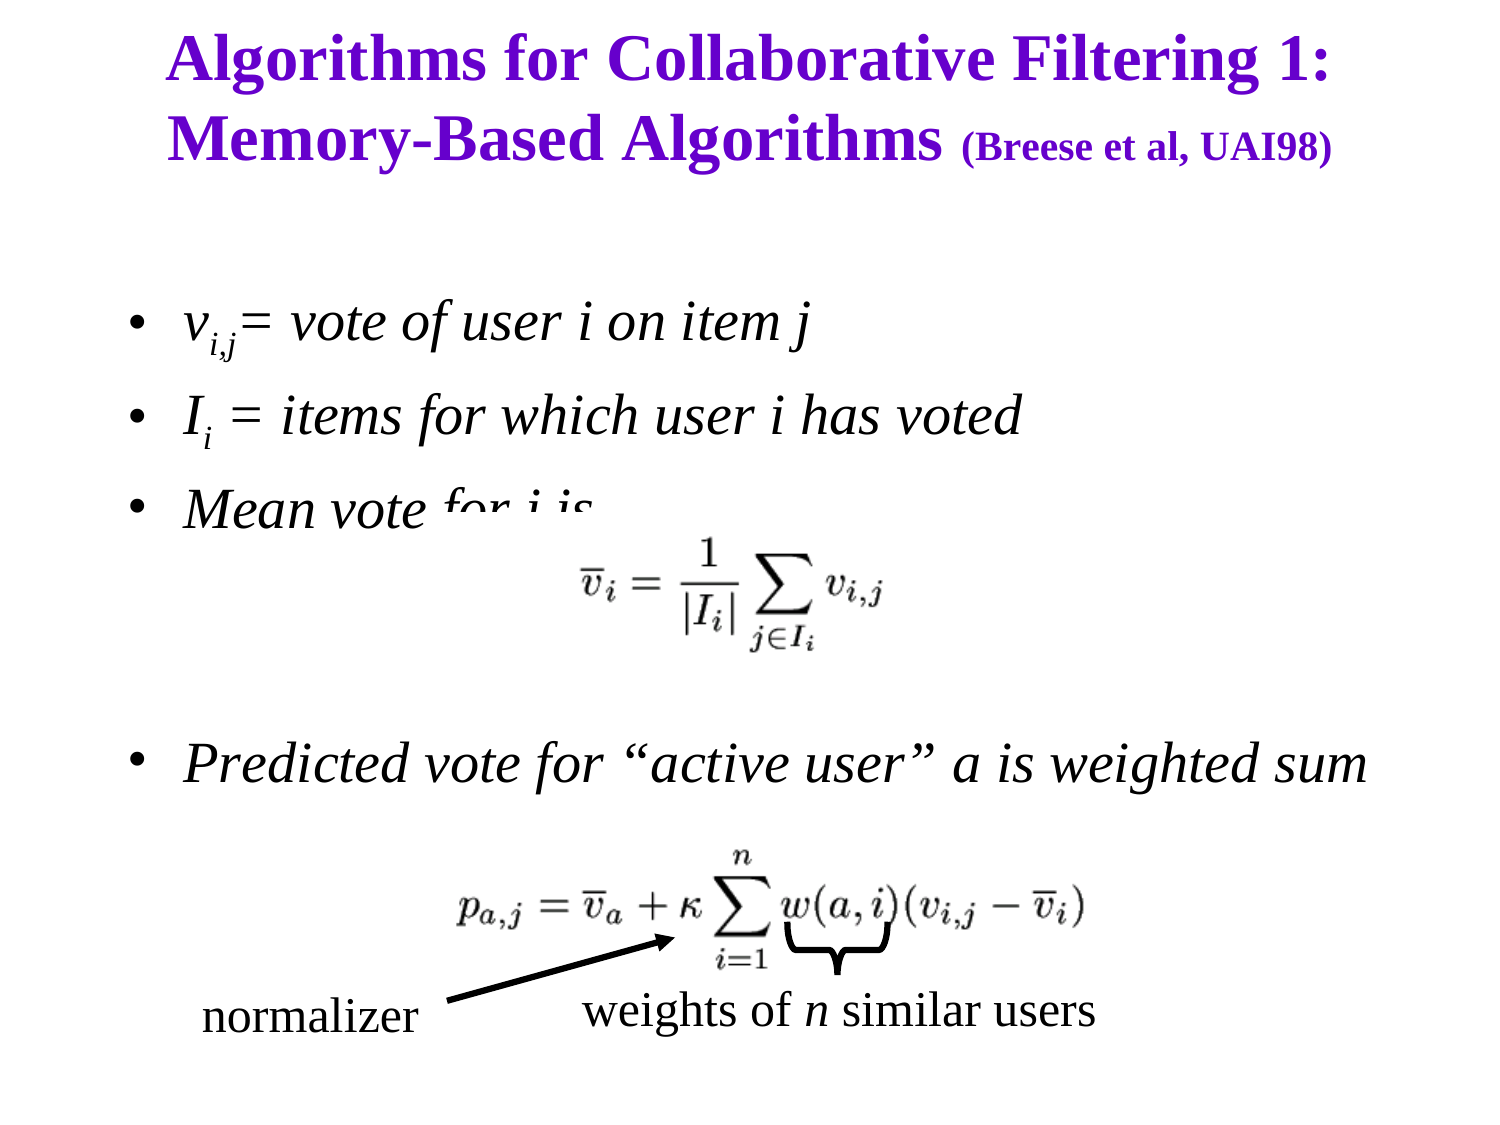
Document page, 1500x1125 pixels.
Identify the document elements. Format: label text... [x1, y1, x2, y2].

picture [275, 800, 1138, 976]
picture [552, 972, 566, 976]
picture [437, 512, 1051, 676]
text_box weights of n similar users [566, 969, 1112, 1045]
list vi,j= vote of user i on item j Ii = items for which user i has voted Mean vote for i is Predicted vote for “active user” a is weighted sum [112, 275, 1388, 1000]
text_box normalizer [186, 974, 434, 1051]
title Algorithms for Collaborative Filtering 1: Memory-Based Algorithms (Breese et al, UAI98) [112, 0, 1388, 188]
